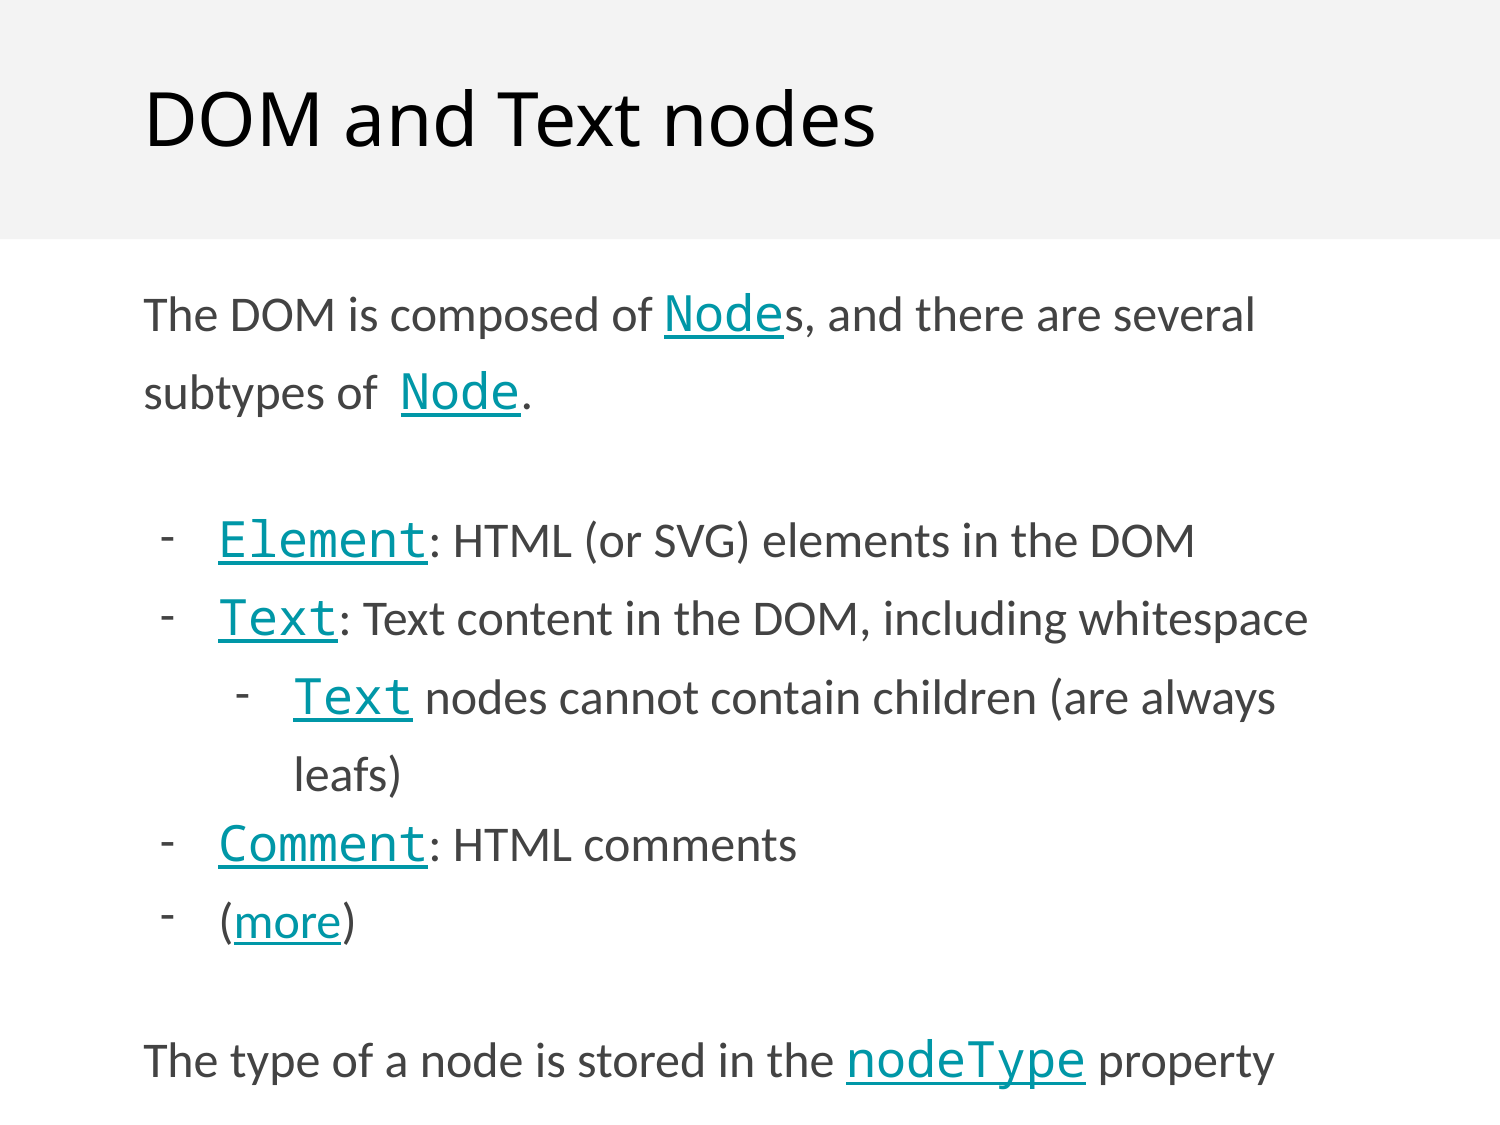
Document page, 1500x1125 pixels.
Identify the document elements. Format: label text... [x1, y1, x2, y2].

list The DOM is composed of Nodes, and there are several subtypes of Node. Element: HTML (or SVG) elements in the DOM Text: Text content in the DOM, including whitespace Text nodes cannot contain children (are always leafs) Comment: HTML comments (more) The type of a node is stored in the nodeType property [128, 255, 1372, 1004]
title DOM and Text nodes [128, 56, 1372, 183]
